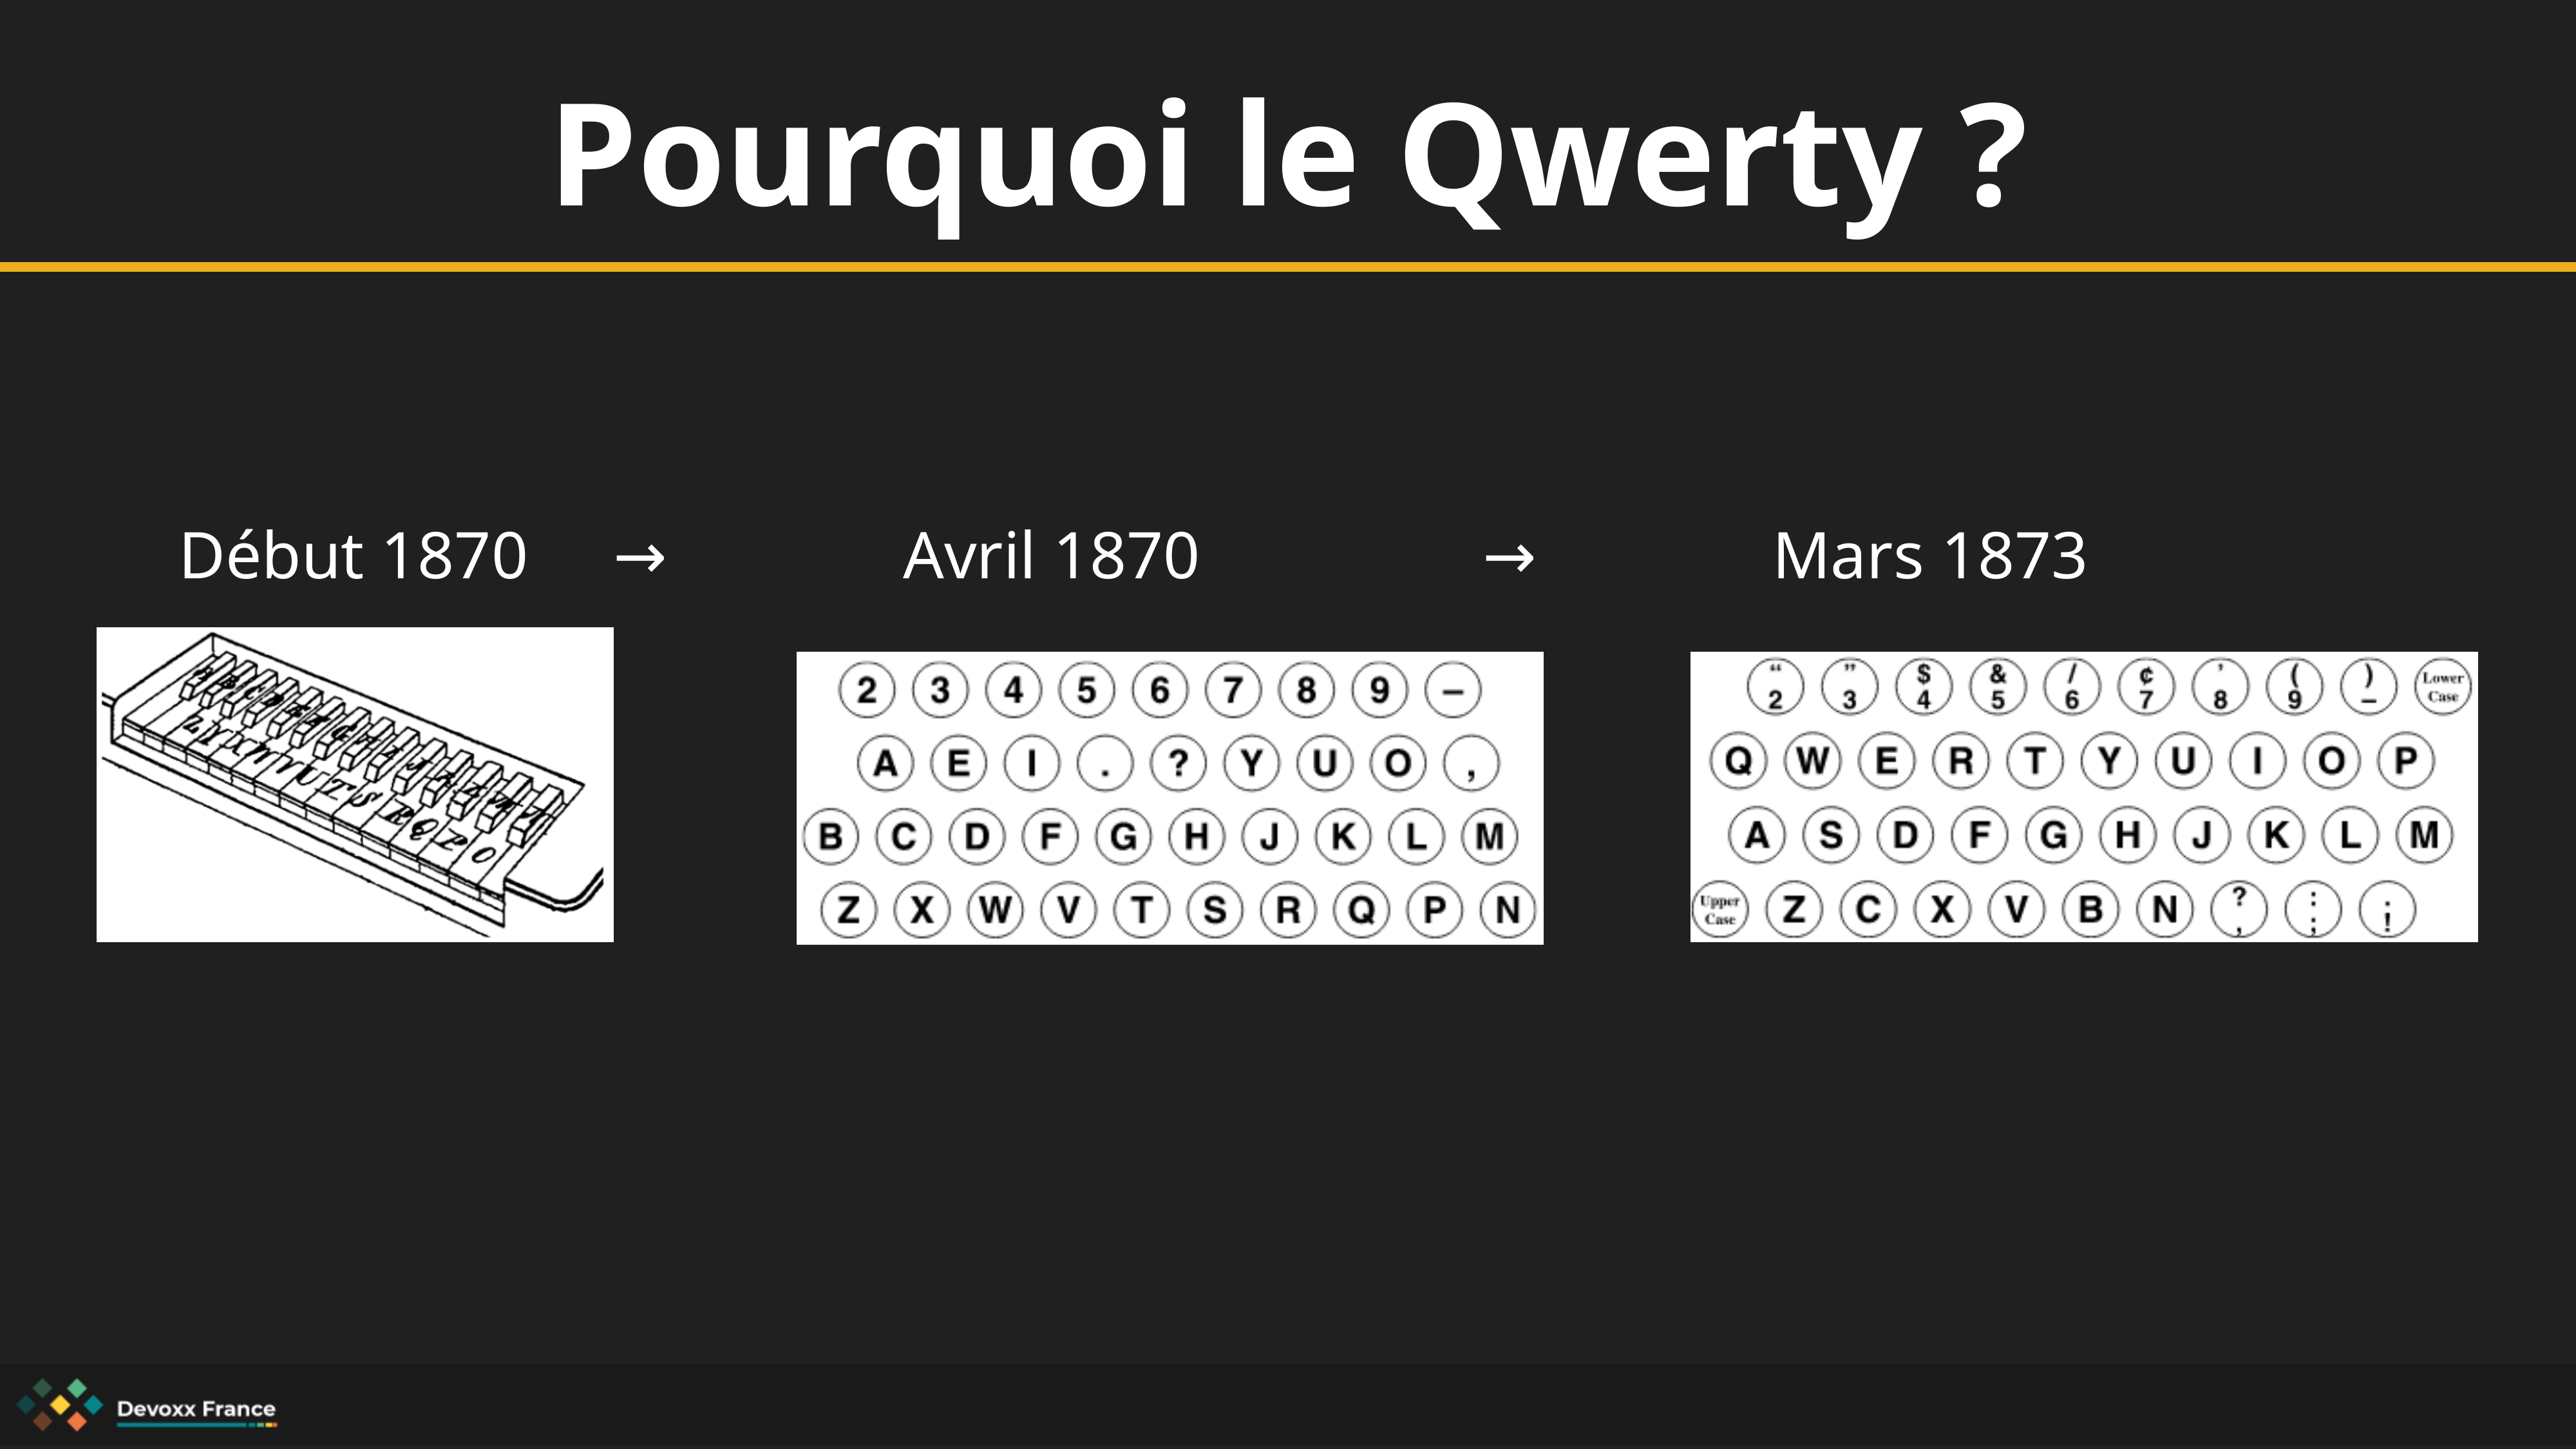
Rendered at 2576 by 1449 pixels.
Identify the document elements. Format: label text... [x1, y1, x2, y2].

picture [97, 627, 614, 942]
picture [0, 1364, 2576, 1445]
picture [797, 652, 1544, 945]
picture [1690, 652, 2478, 942]
text_box Début 1870 → Avril 1870 → Mars 1873 [72, 337, 2512, 1326]
text_box Pourquoi le Qwerty ? [510, 14, 2066, 287]
